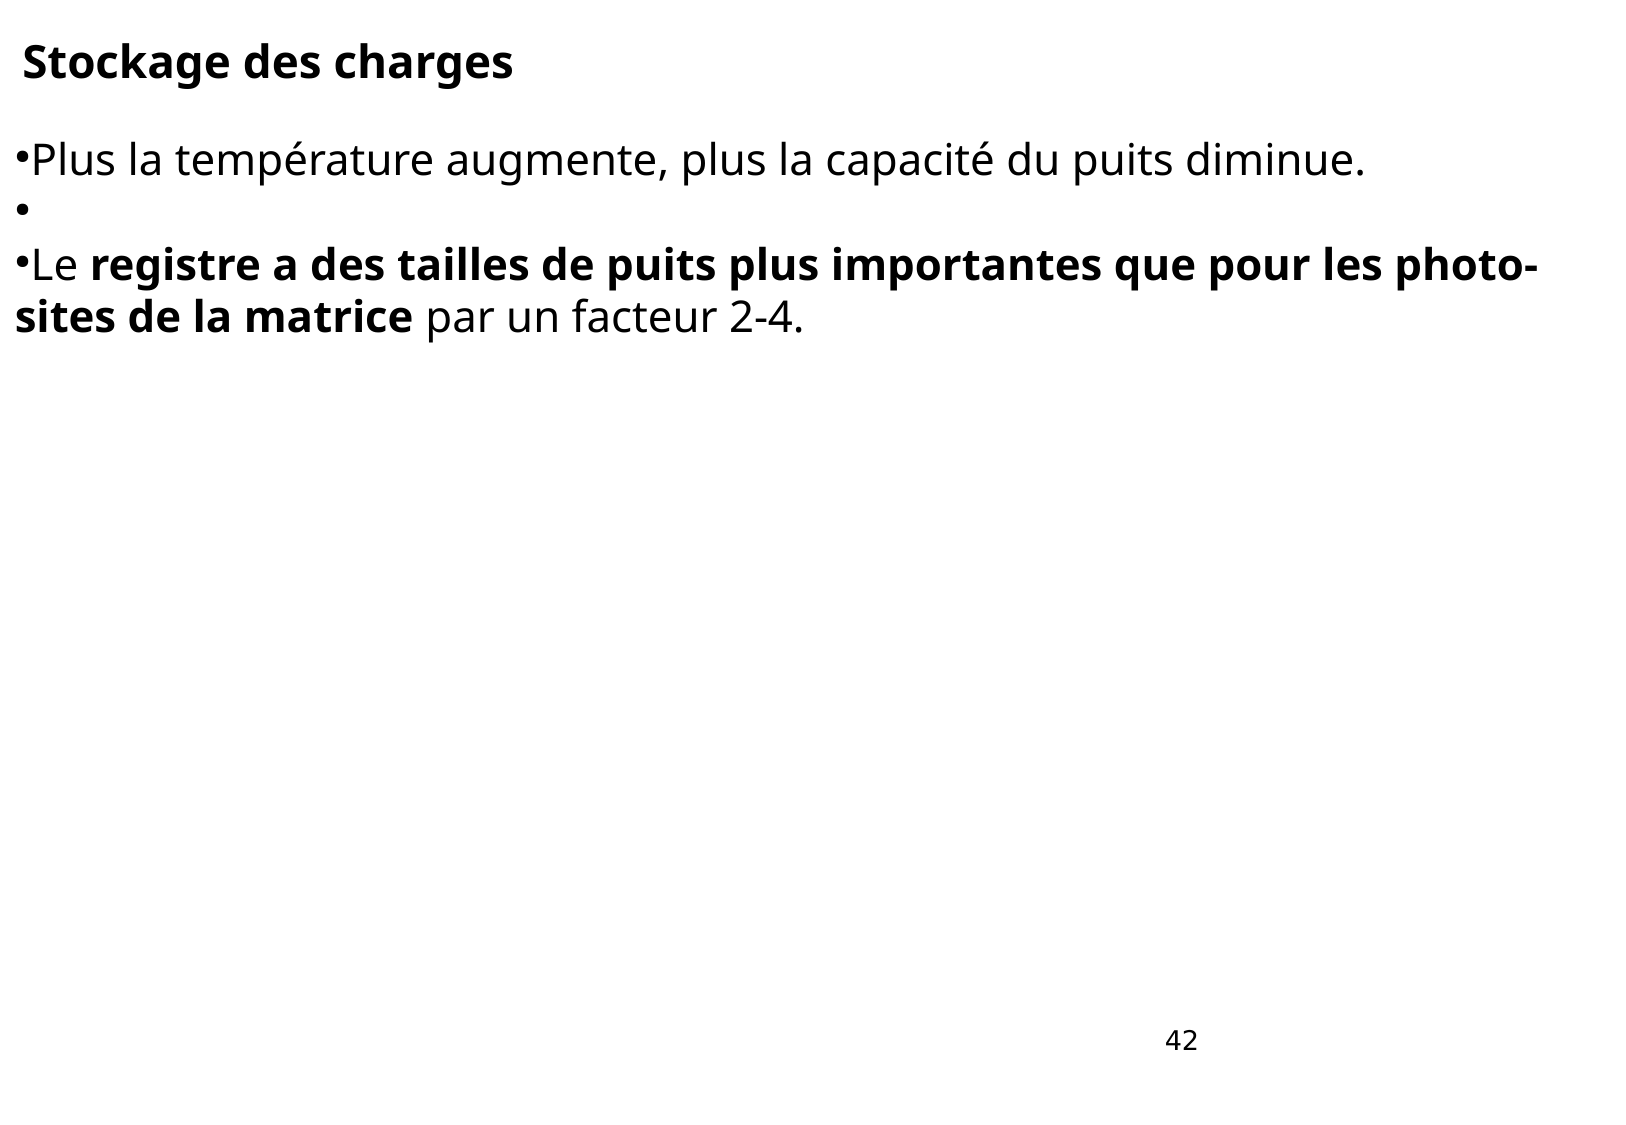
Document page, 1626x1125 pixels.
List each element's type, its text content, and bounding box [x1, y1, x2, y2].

text_box Stockage des charges [8, 25, 529, 95]
text_box Plus la température augmente, plus la capacité du puits diminue. Le registre a des tailles de puits plus importantes que pour les photo-sites de la matrice par un facteur 2-4. [0, 18, 1593, 350]
text_box [1164, 1024, 1544, 1103]
